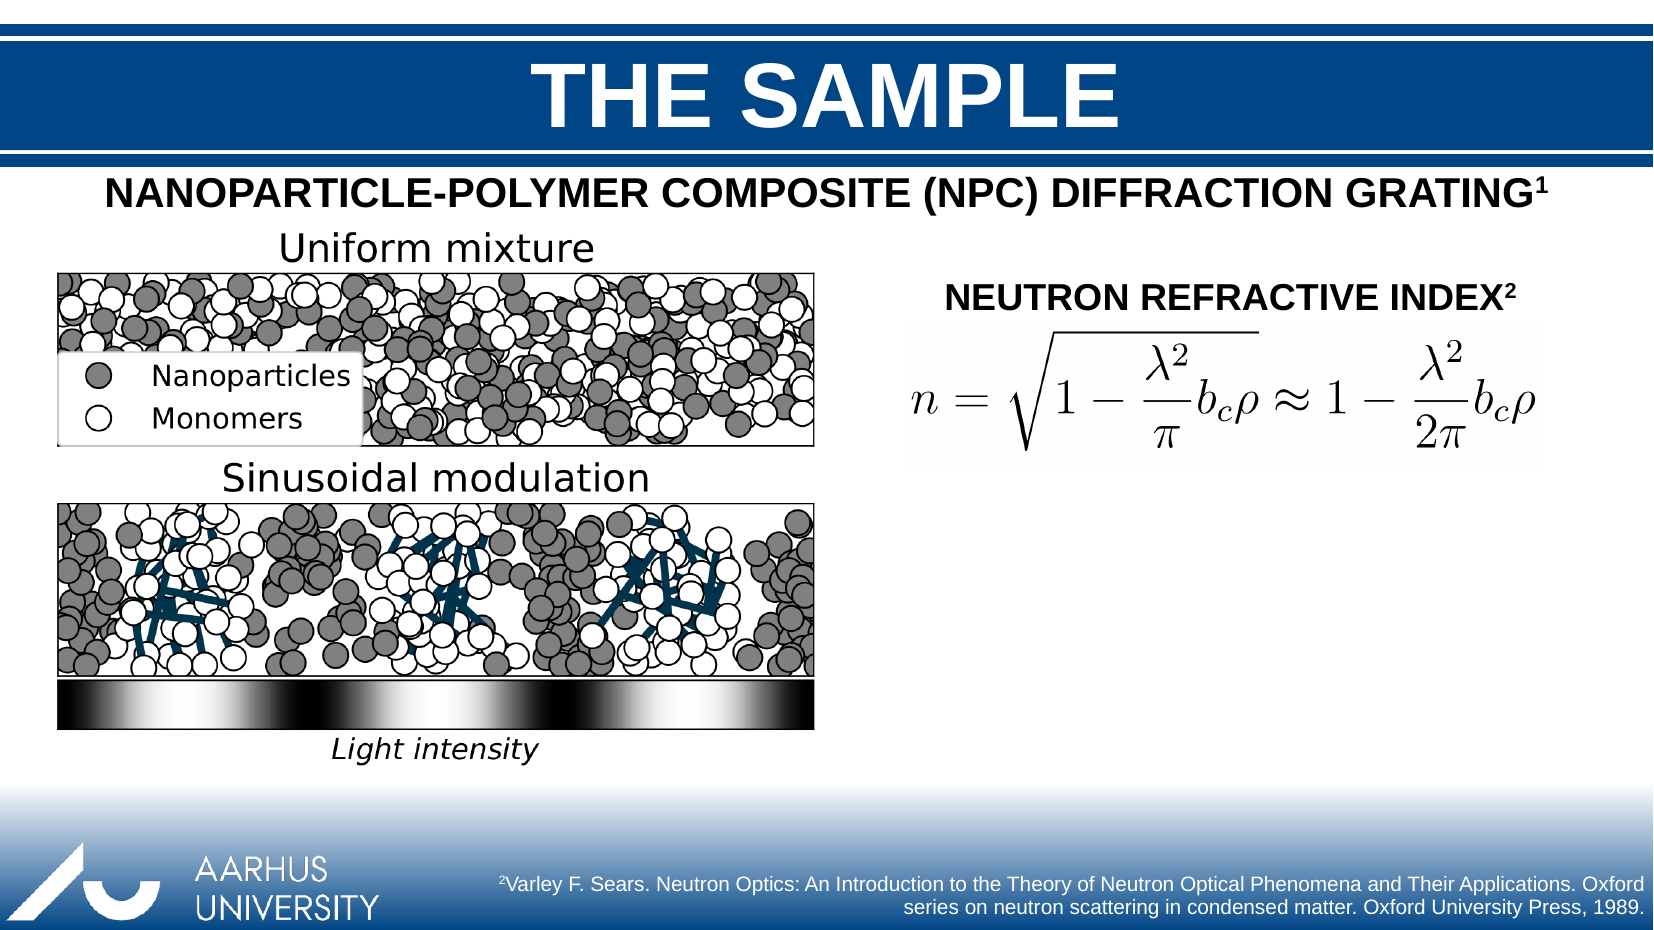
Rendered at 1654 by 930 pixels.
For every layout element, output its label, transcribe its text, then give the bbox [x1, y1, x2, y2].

picture [905, 319, 1544, 471]
text_box NEUTRON REFRACTIVE INDEX2 [929, 269, 1532, 326]
title THE SAMPLE [0, 41, 1653, 151]
text_box NANOPARTICLE-POLYMER COMPOSITE (NPC) DIFFRACTION GRATING1 [88, 162, 1565, 224]
picture [5, 841, 414, 928]
picture [45, 220, 826, 770]
text_box 2Varley F. Sears. Neutron Optics: An Introduction to the Theory of Neutron Optical Phenomena and Their Applications. Oxford series on neutron scattering in condensed matter. Oxford University Press, 1989. [444, 865, 1653, 929]
